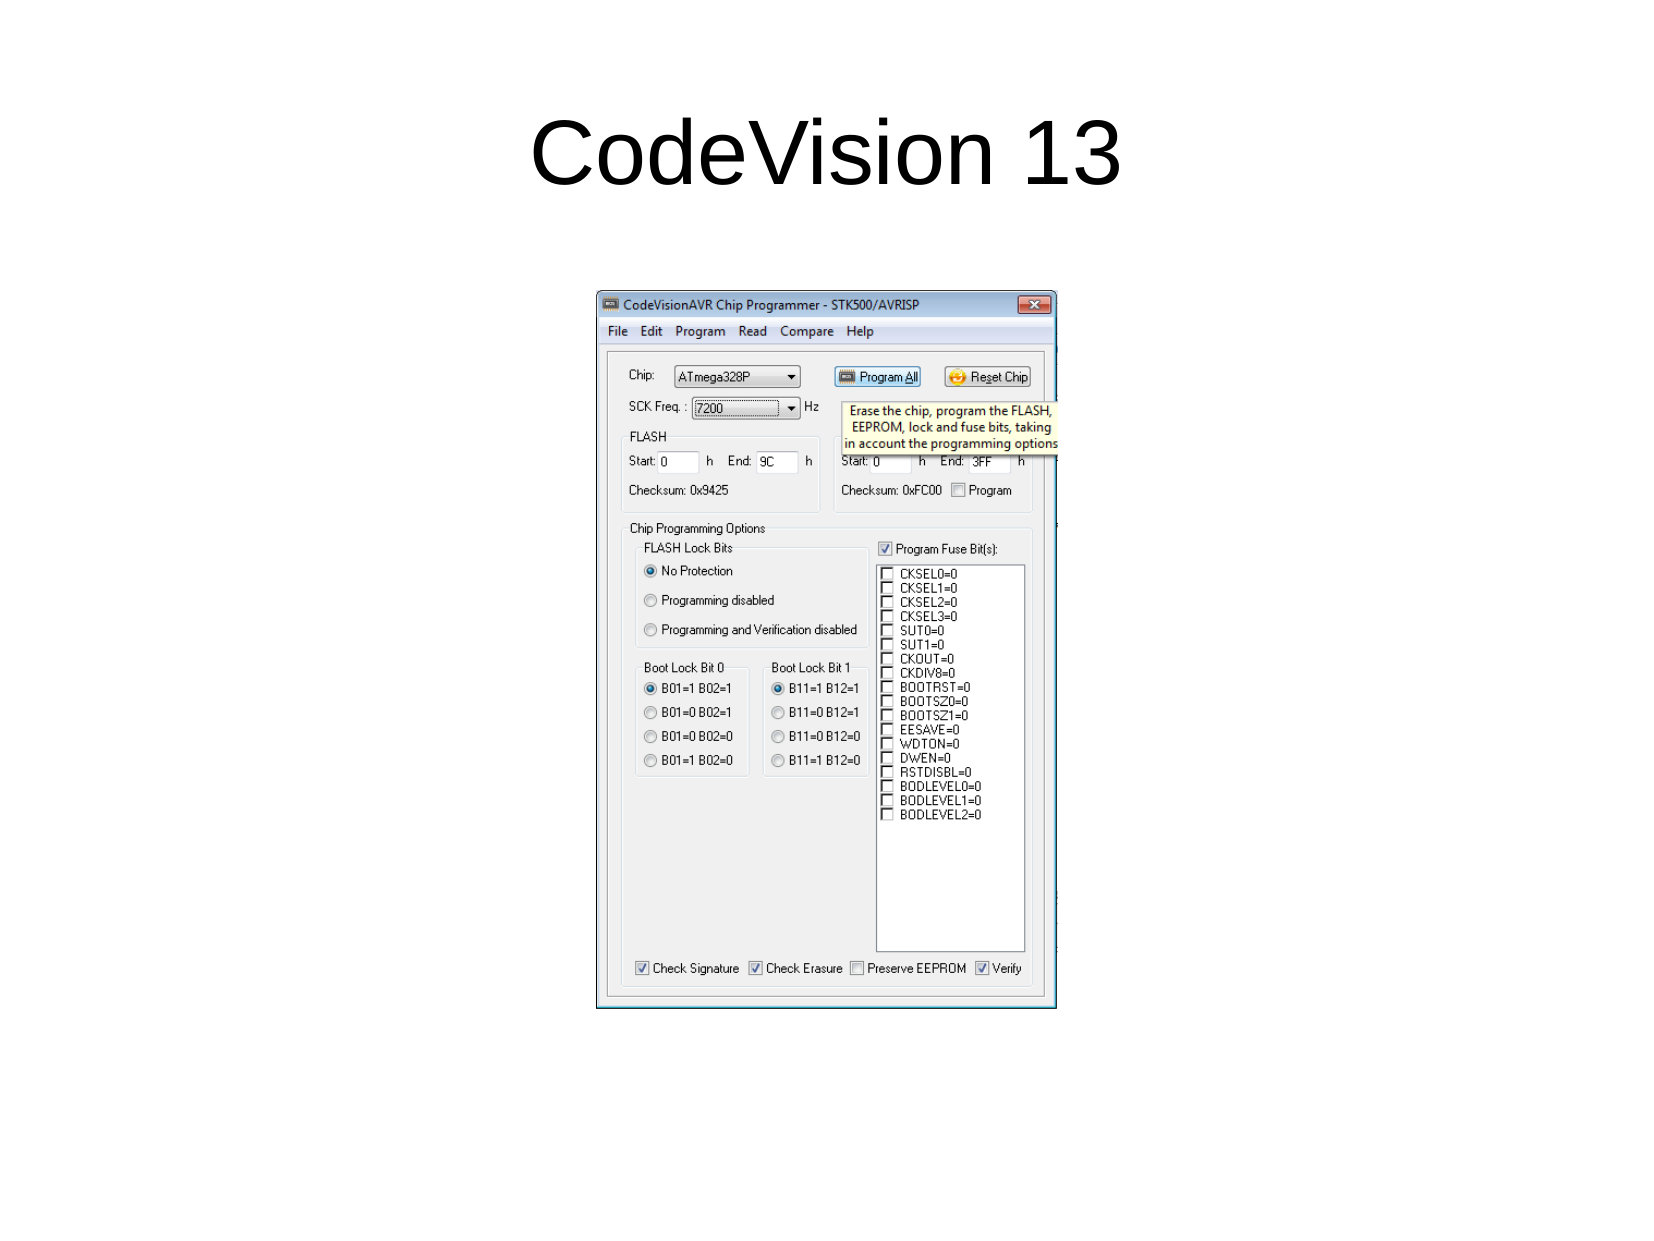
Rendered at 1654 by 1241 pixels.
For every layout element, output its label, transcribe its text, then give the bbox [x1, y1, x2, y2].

title CodeVision 13 [82, 49, 1571, 257]
picture [596, 290, 1058, 1010]
